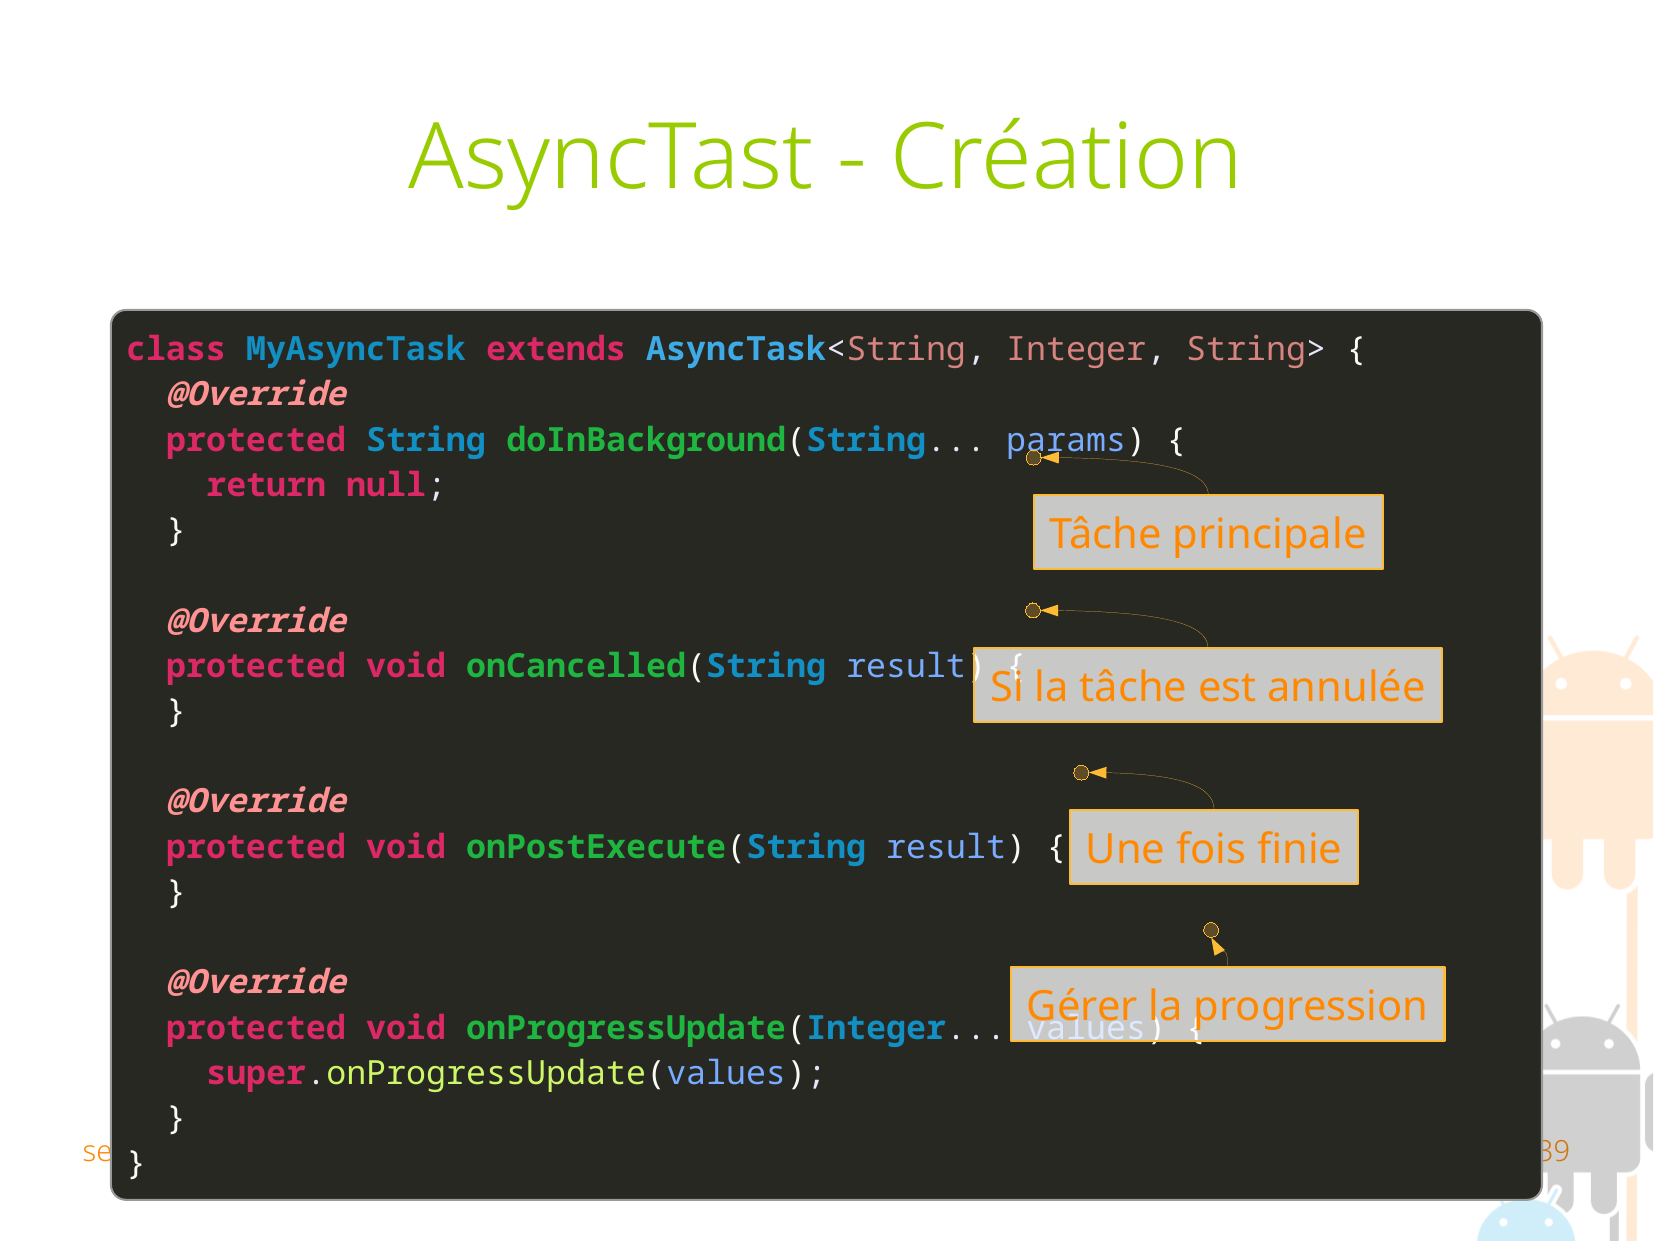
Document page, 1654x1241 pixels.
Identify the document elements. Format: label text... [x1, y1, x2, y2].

text_box Si la tâche est annulée [974, 647, 1422, 714]
text_box [1026, 450, 1042, 466]
text_box class MyAsyncTask extends AsyncTask<String, Integer, String> { @Override protected String doInBackground(String... params) { return null; } @Override protected void onCancelled(String result) { } @Override protected void onPostExecute(String result) { } @Override protected void onProgressUpdate(Integer... values) { super.onProgressUpdate(values); } } [110, 309, 1542, 1081]
text_box [1025, 602, 1041, 618]
picture [240, 423, 1654, 1241]
text_box Tâche principale [1034, 495, 1370, 561]
title AsyncTast - Création [82, 49, 1571, 257]
text_box Une fois finie [1069, 810, 1343, 876]
text_box Gérer la progression [1010, 967, 1417, 1034]
text_box [1203, 922, 1219, 938]
text_box [1073, 765, 1089, 781]
